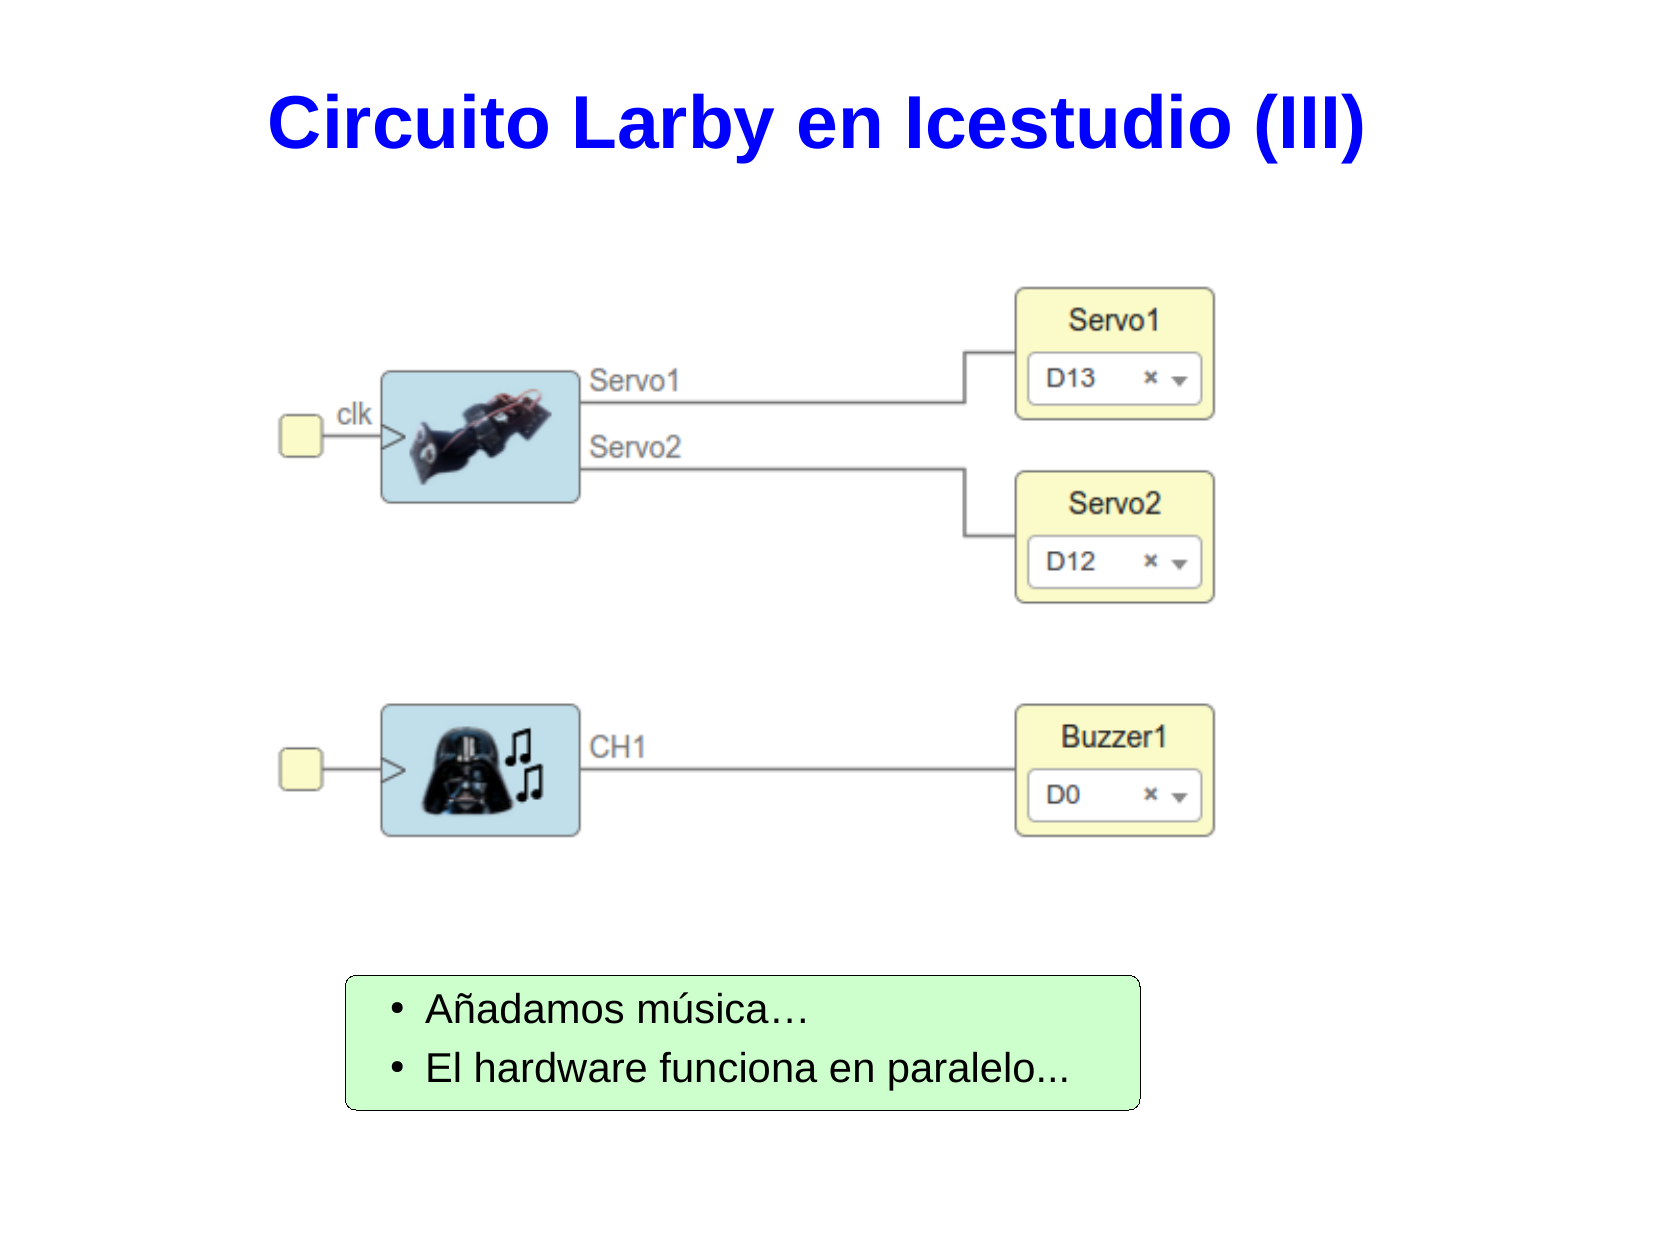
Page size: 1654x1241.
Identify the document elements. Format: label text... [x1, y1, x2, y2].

picture [237, 250, 1276, 901]
text_box Añadamos música… El hardware funciona en paralelo... [375, 978, 1111, 1099]
text_box [345, 975, 1141, 1111]
text_box Circuito Larby en Icestudio (III) [90, 73, 1546, 211]
